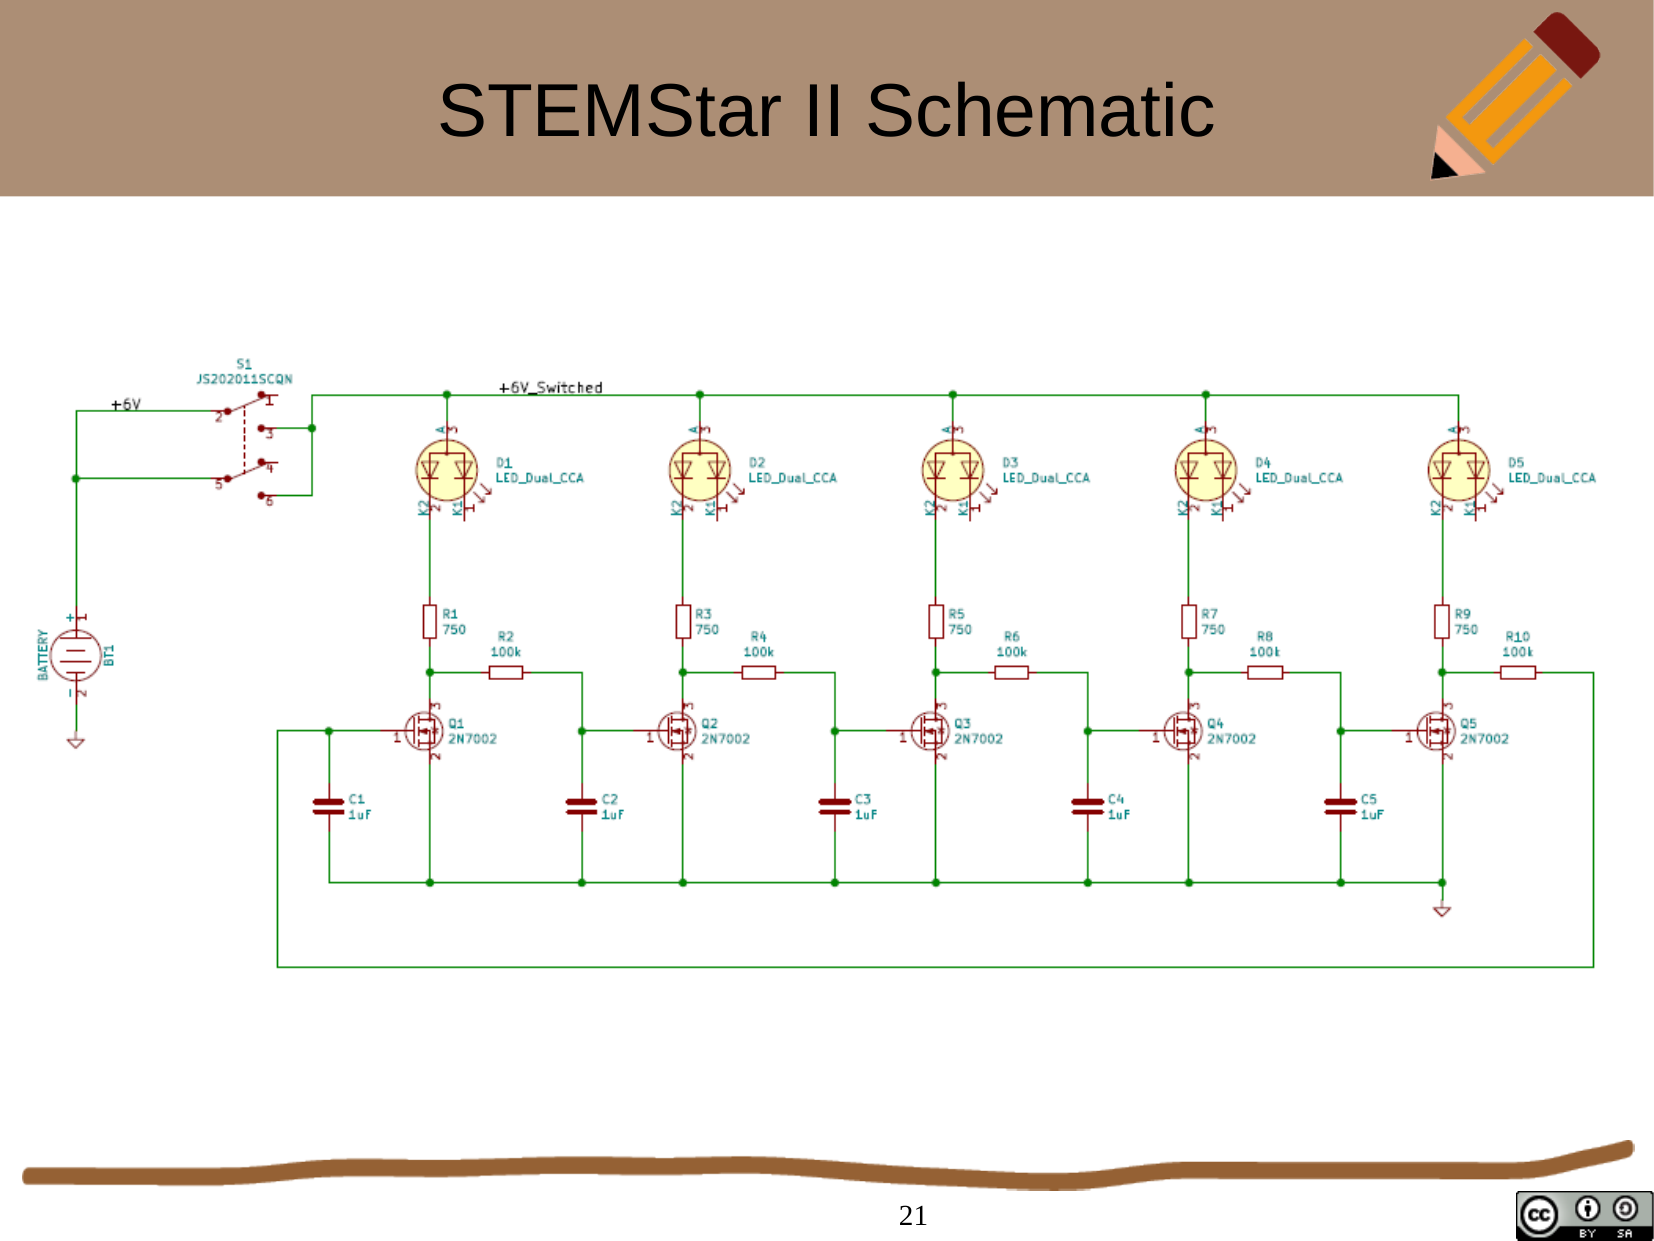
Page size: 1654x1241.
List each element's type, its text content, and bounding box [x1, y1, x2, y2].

title STEMStar II Schematic [82, 49, 1571, 172]
picture [1430, 12, 1601, 181]
picture [22, 1140, 1654, 1241]
picture [21, 343, 1615, 984]
